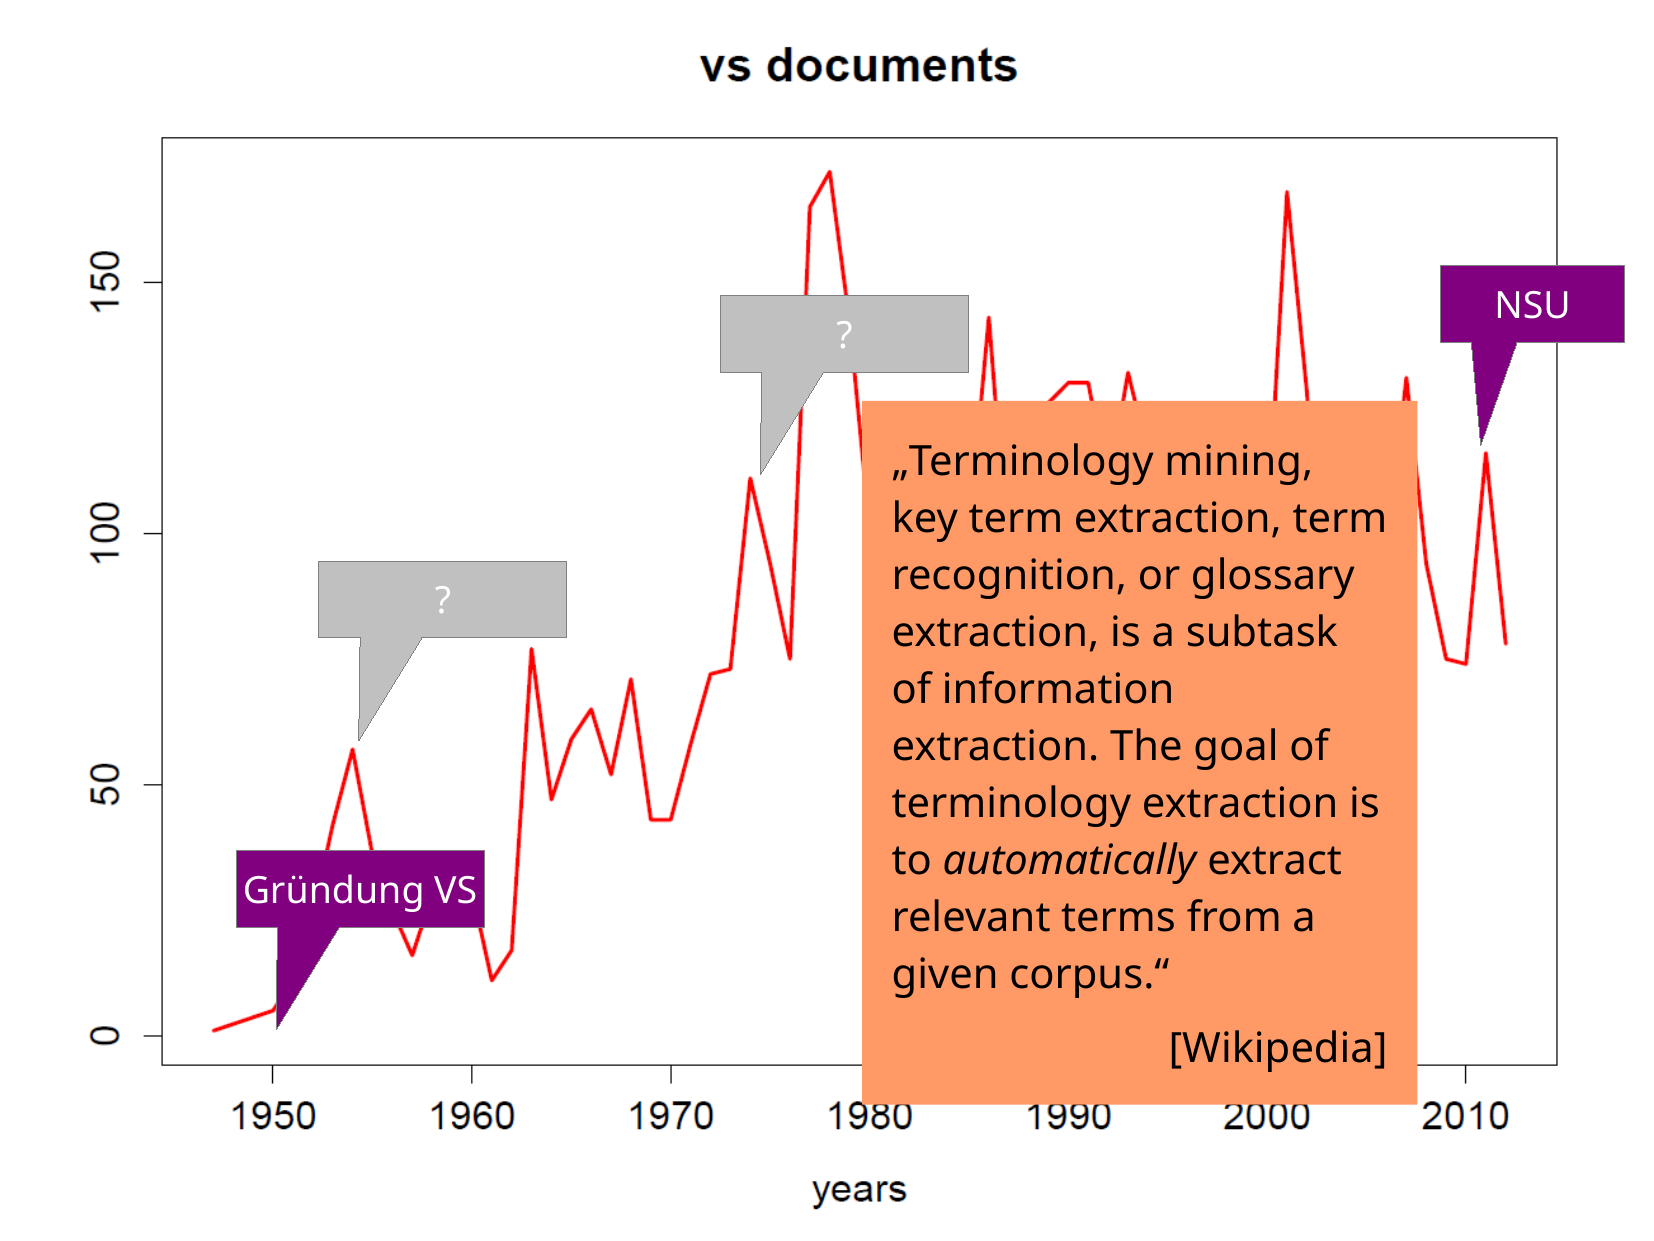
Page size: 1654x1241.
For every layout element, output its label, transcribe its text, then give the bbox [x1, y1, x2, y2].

text_box „Terminology mining, key term extraction, term recognition, or glossary extraction, is a subtask of information extraction. The goal of terminology extraction is to automatically extract relevant terms from a given corpus.“ [Wikipedia] [862, 400, 1418, 1075]
picture [22, 0, 1625, 1241]
text_box Gründung VS [236, 850, 485, 1030]
text_box ? [318, 561, 567, 741]
text_box ? [720, 295, 969, 475]
text_box NSU [1440, 265, 1625, 446]
